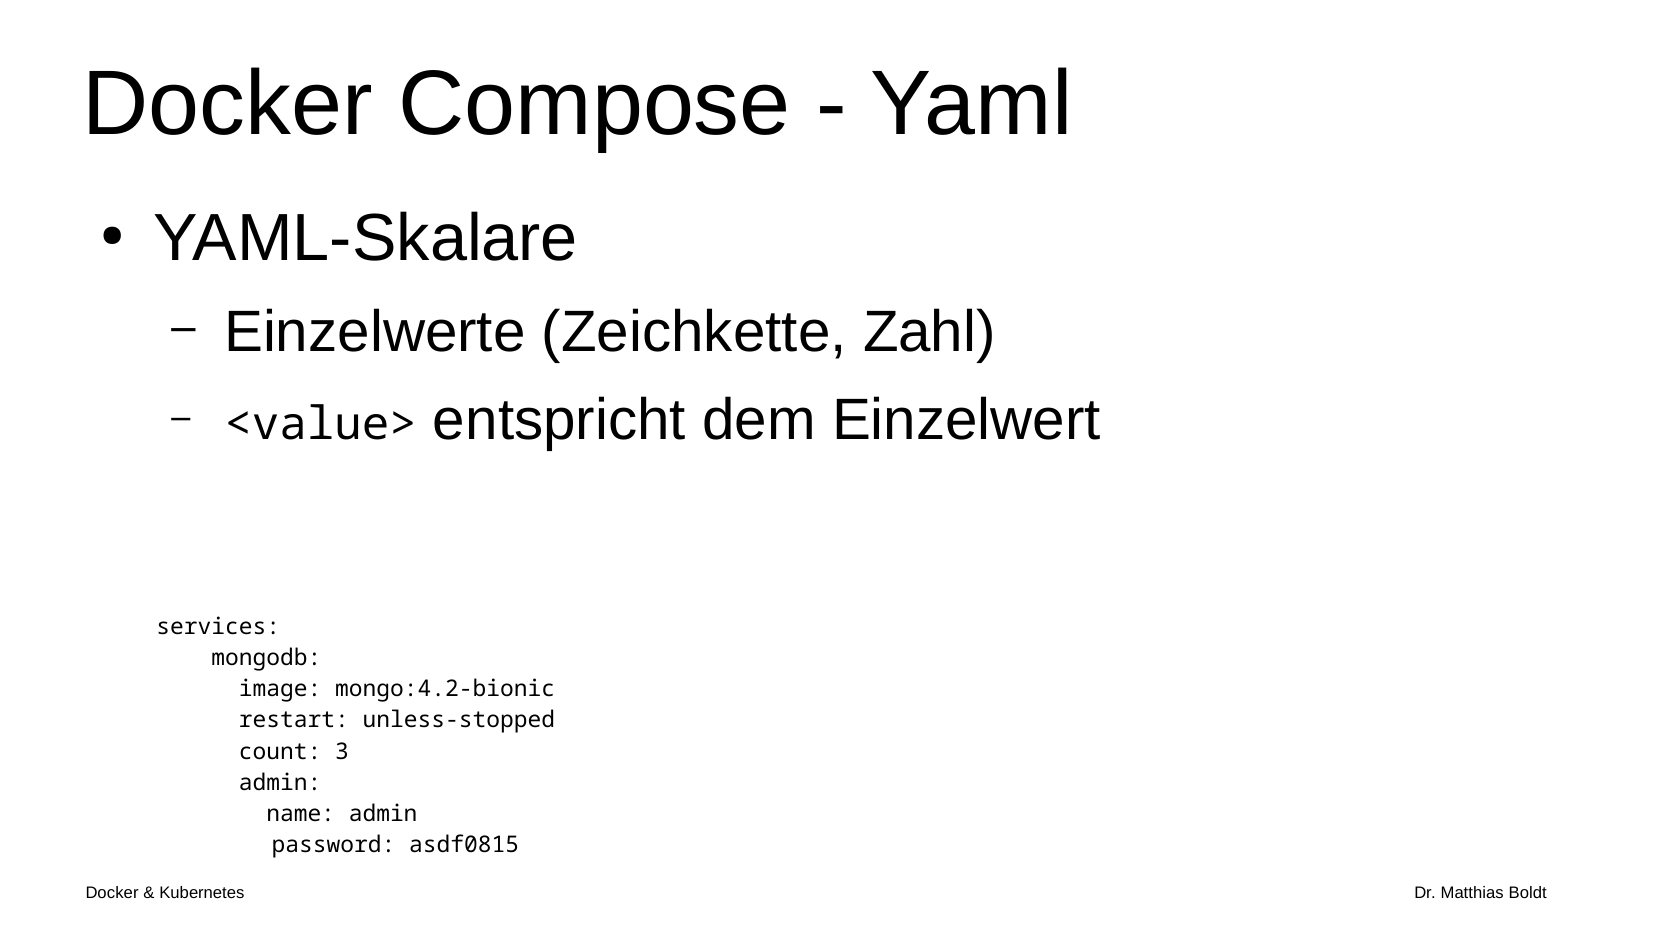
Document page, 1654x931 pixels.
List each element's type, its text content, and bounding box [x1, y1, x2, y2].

list YAML-Skalare Einzelwerte (Zeichkette, Zahl) <value> entspricht dem Einzelwert [82, 199, 1524, 603]
text_box services: mongodb: image: mongo:4.2-bionic restart: unless-stopped count: 3 admin: name: admin password: asdf0815 [141, 602, 1193, 928]
text_box Docker & Kubernetes Dr. Matthias Boldt [1193, 875, 1563, 910]
title Docker Compose - Yaml [82, 25, 1571, 181]
text_box Docker & Kubernetes Dr. Matthias Boldt [70, 875, 141, 910]
